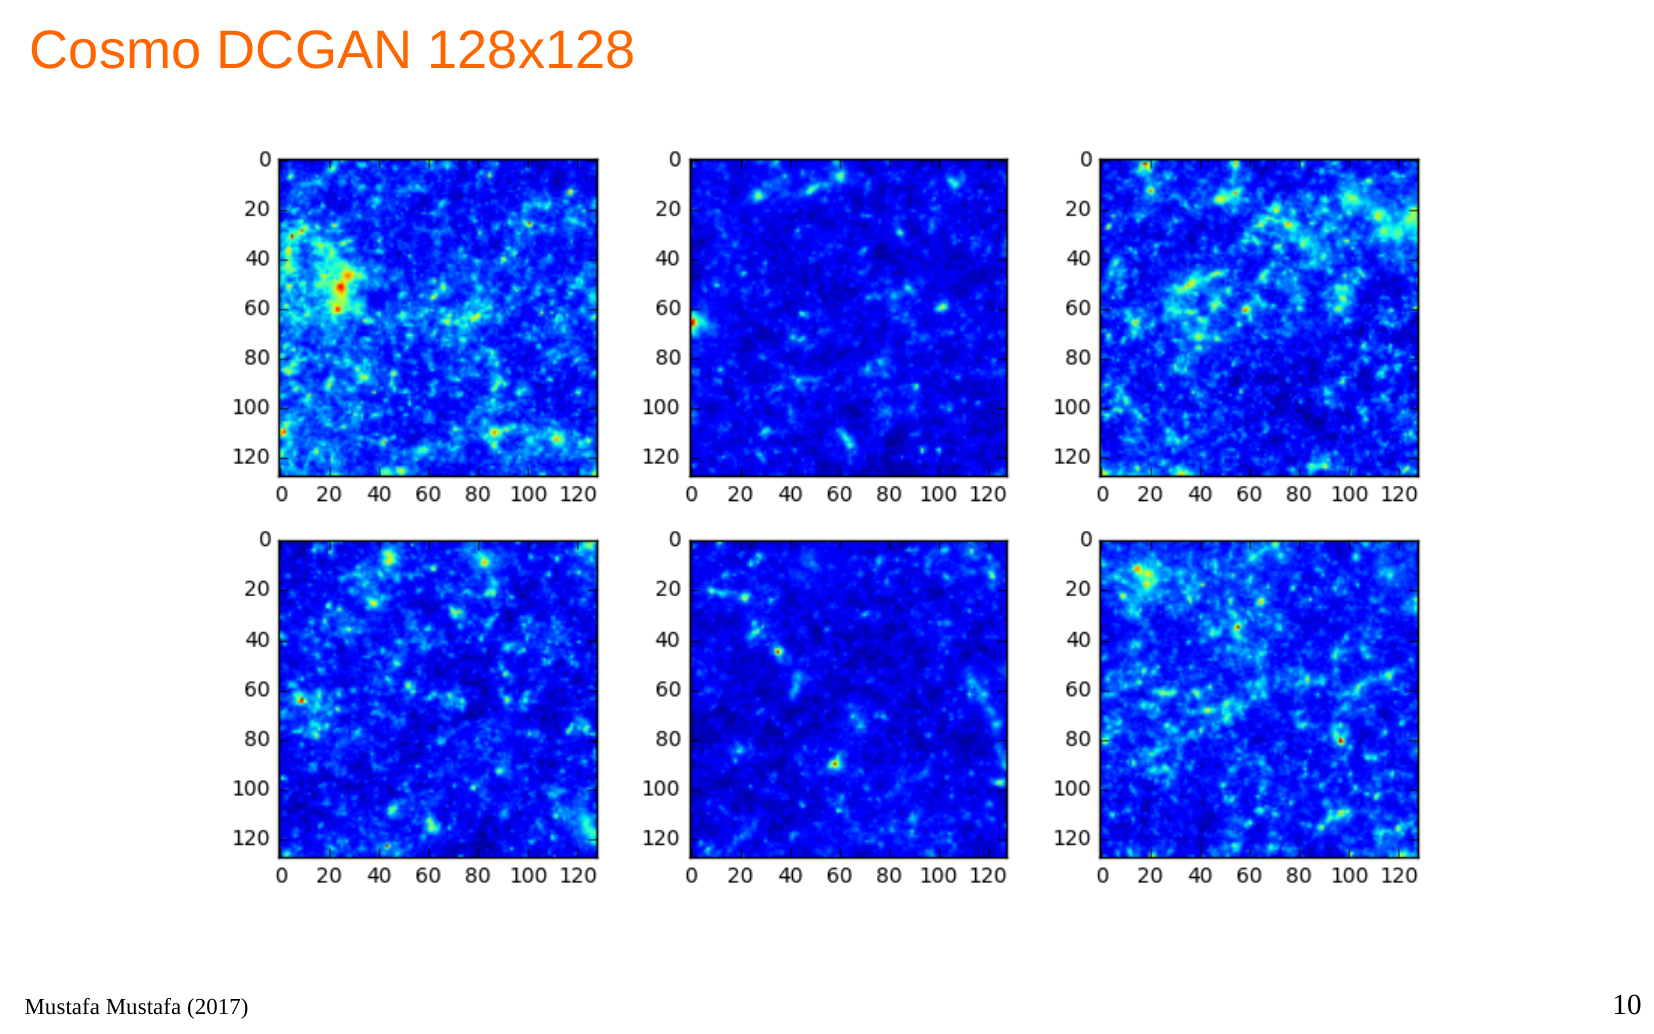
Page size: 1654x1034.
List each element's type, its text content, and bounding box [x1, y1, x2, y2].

title Cosmo DCGAN 128x128 [29, 17, 1621, 82]
picture [79, 69, 1580, 970]
